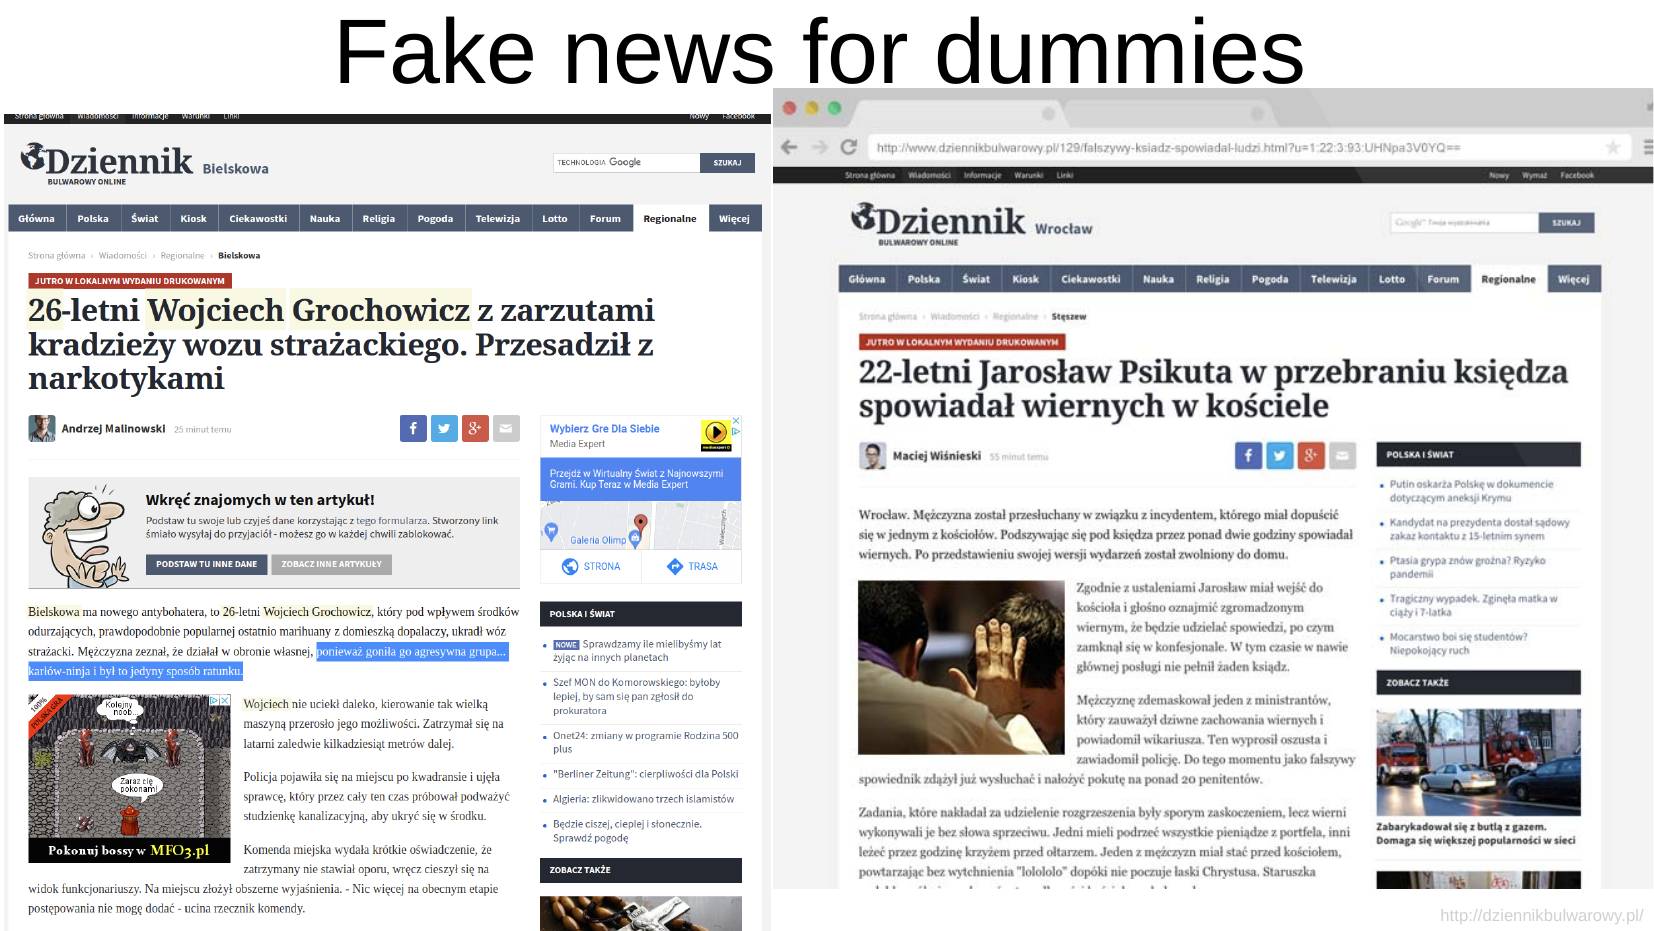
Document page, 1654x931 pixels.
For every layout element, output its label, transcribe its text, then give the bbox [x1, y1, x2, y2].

picture [4, 114, 771, 931]
picture [773, 88, 1654, 889]
title Fake news for dummies [76, 0, 1565, 129]
text_box http://dziennikbulwarowy.pl/ [1425, 899, 1654, 931]
